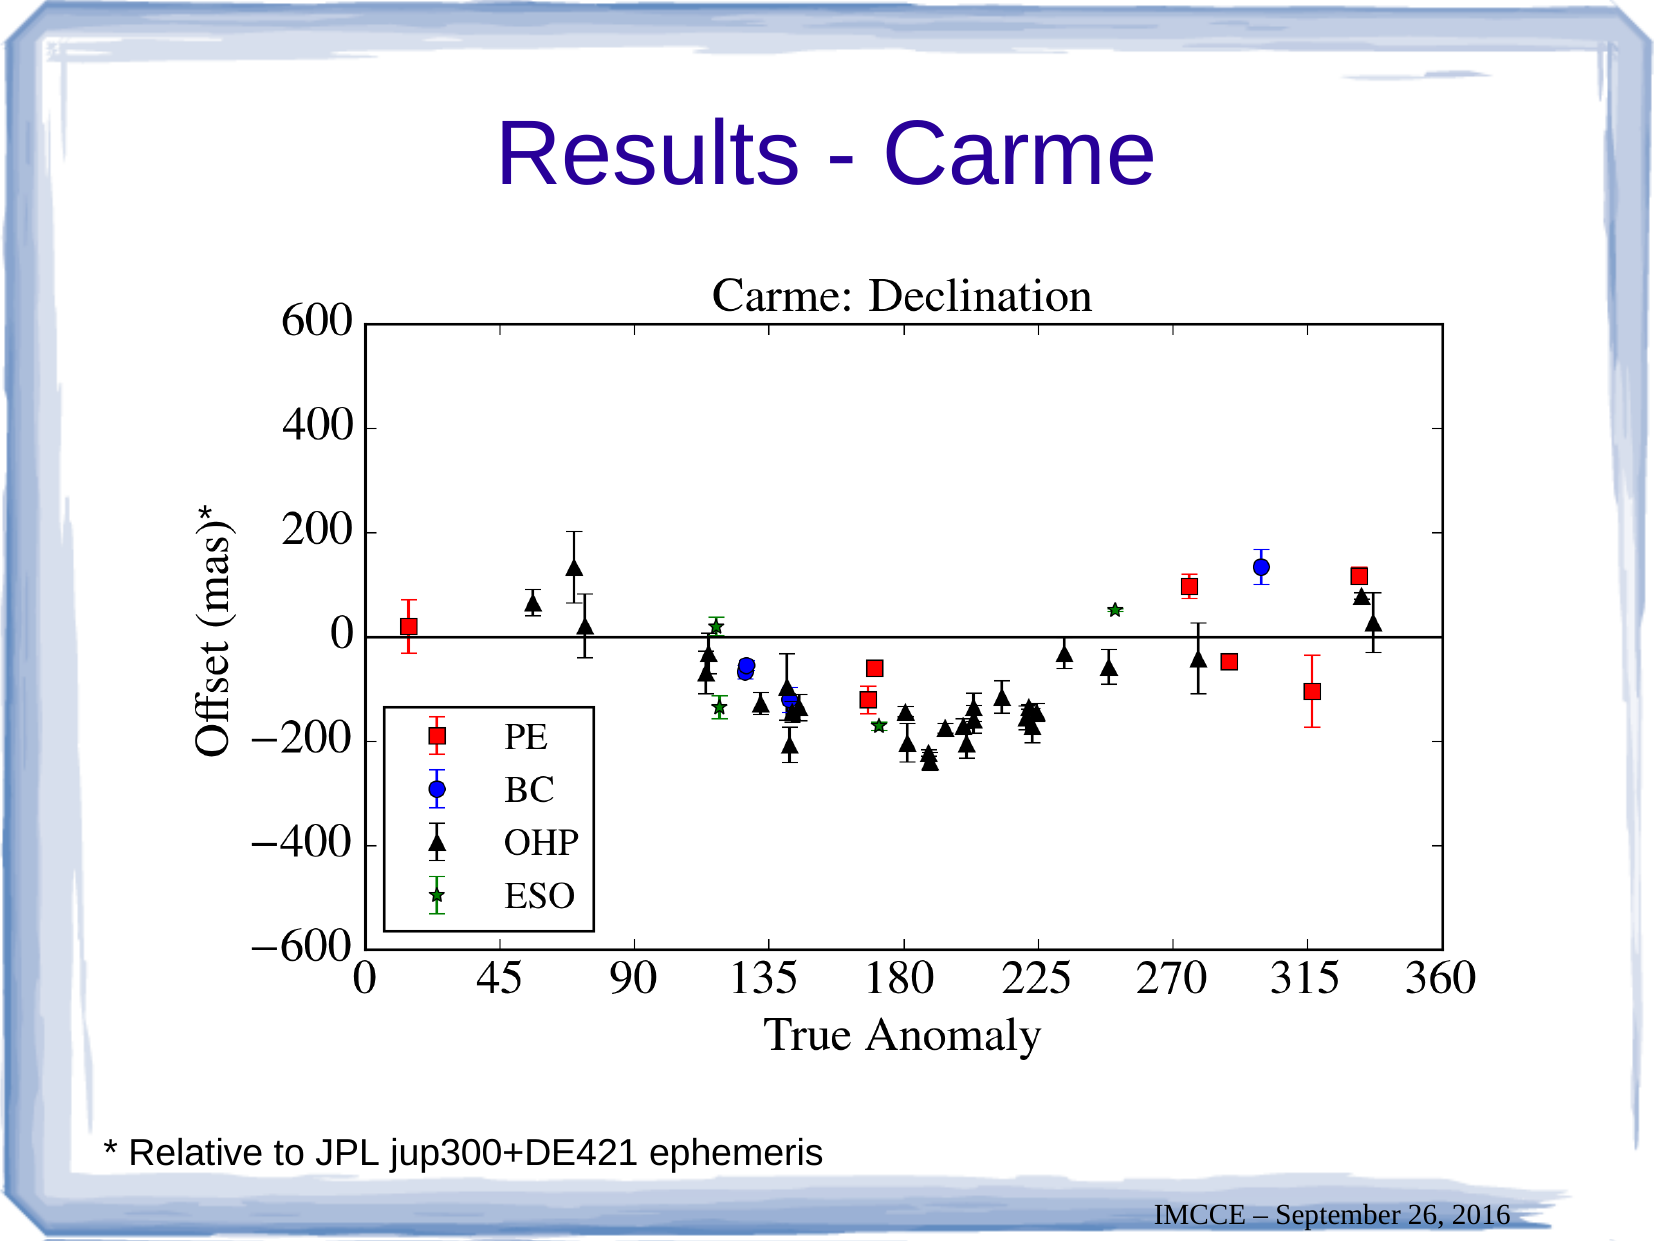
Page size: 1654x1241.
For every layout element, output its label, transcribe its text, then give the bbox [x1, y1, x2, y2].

text_box * [183, 490, 228, 550]
picture [0, 0, 1654, 1241]
text_box * Relative to JPL jup300+DE421 ephemeris [88, 1122, 1140, 1179]
title Results - Carme [82, 49, 1571, 257]
